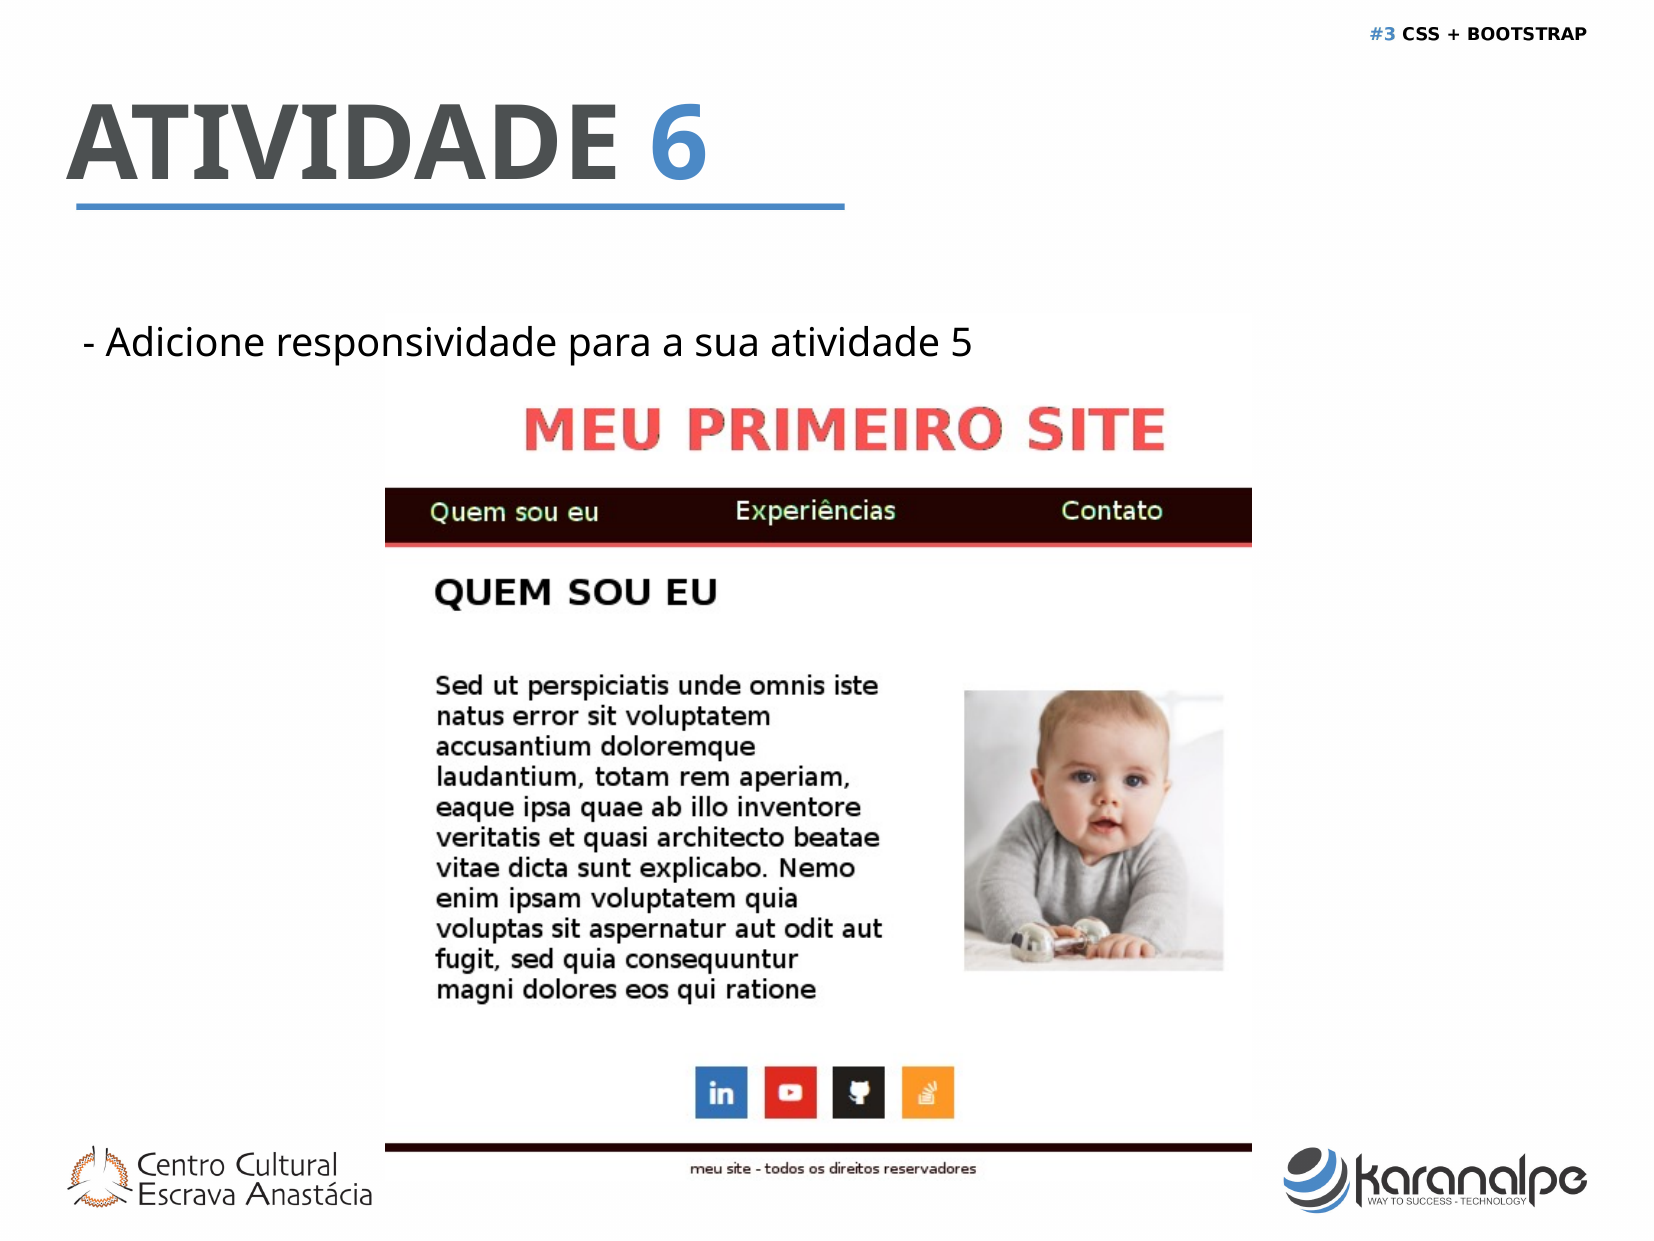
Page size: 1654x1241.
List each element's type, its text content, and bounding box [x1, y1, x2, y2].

picture [0, 0, 1654, 1241]
list - Adicione responsividade para a sua atividade 5 [82, 313, 1571, 497]
title ATIVIDADE 6 [66, 35, 1555, 243]
